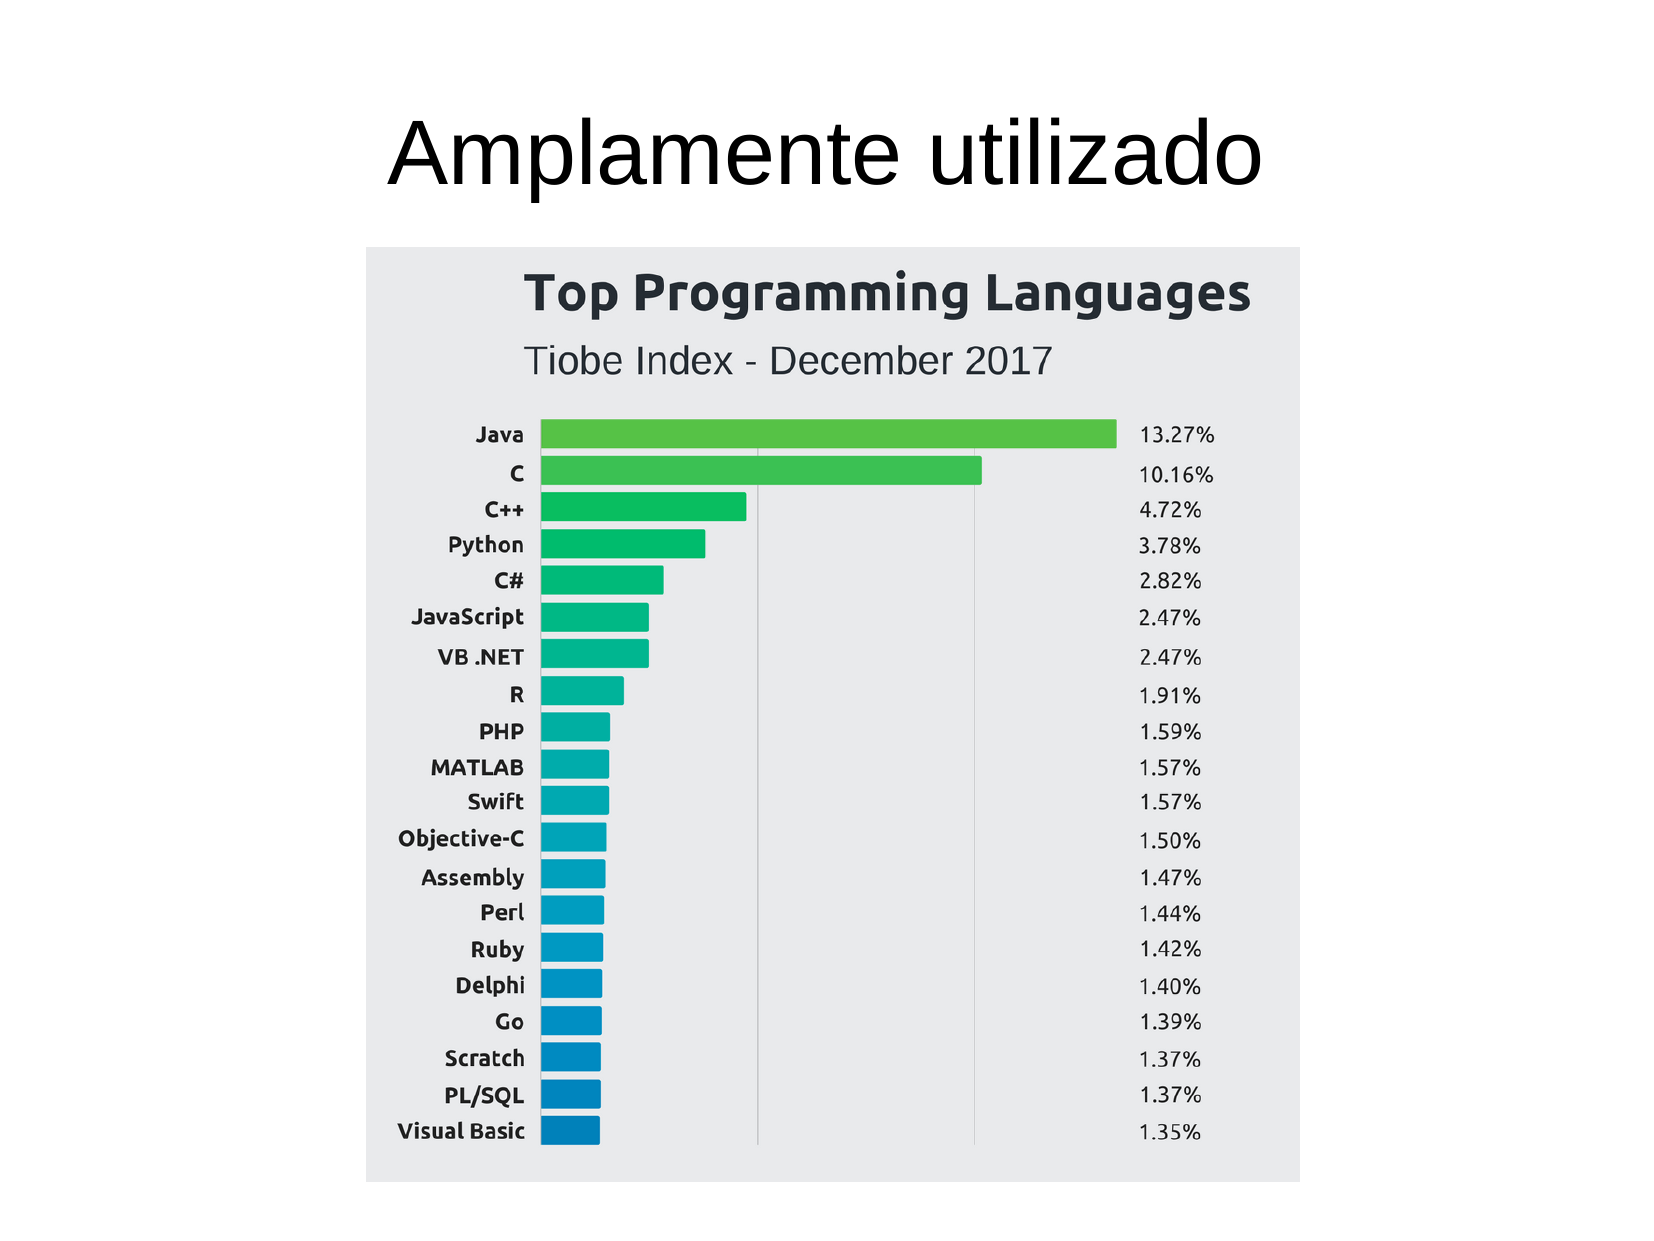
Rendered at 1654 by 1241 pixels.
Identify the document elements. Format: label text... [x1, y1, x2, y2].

picture [366, 247, 1300, 1182]
title Amplamente utilizado [82, 49, 1571, 257]
